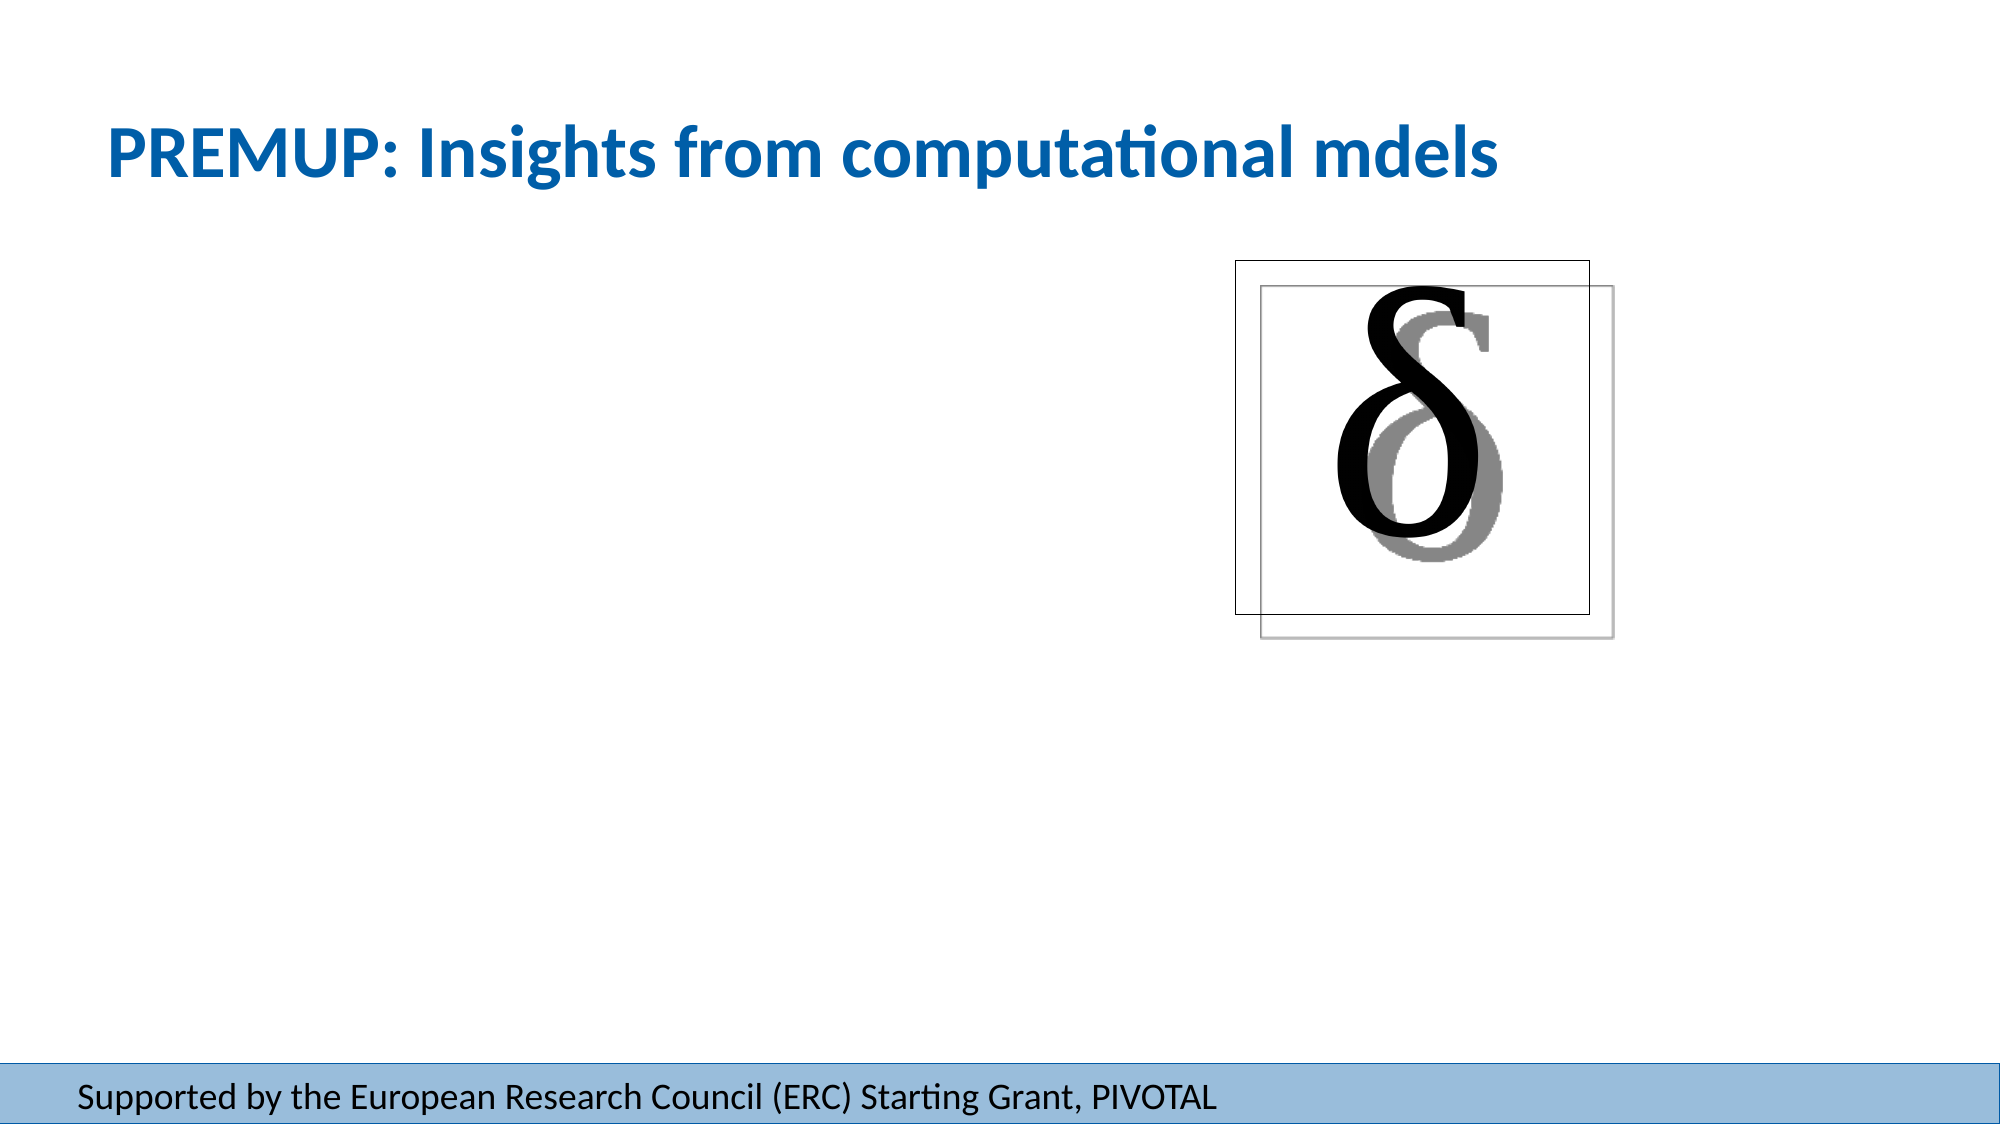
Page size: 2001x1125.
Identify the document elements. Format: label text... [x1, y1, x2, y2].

text_box Supported by the European Research Council (ERC) Starting Grant, PIVOTAL [62, 1064, 1427, 1125]
picture [1235, 260, 1590, 615]
text_box [0, 1063, 2000, 1124]
text_box PREMUP: Insights from computational mdels [92, 44, 1818, 262]
